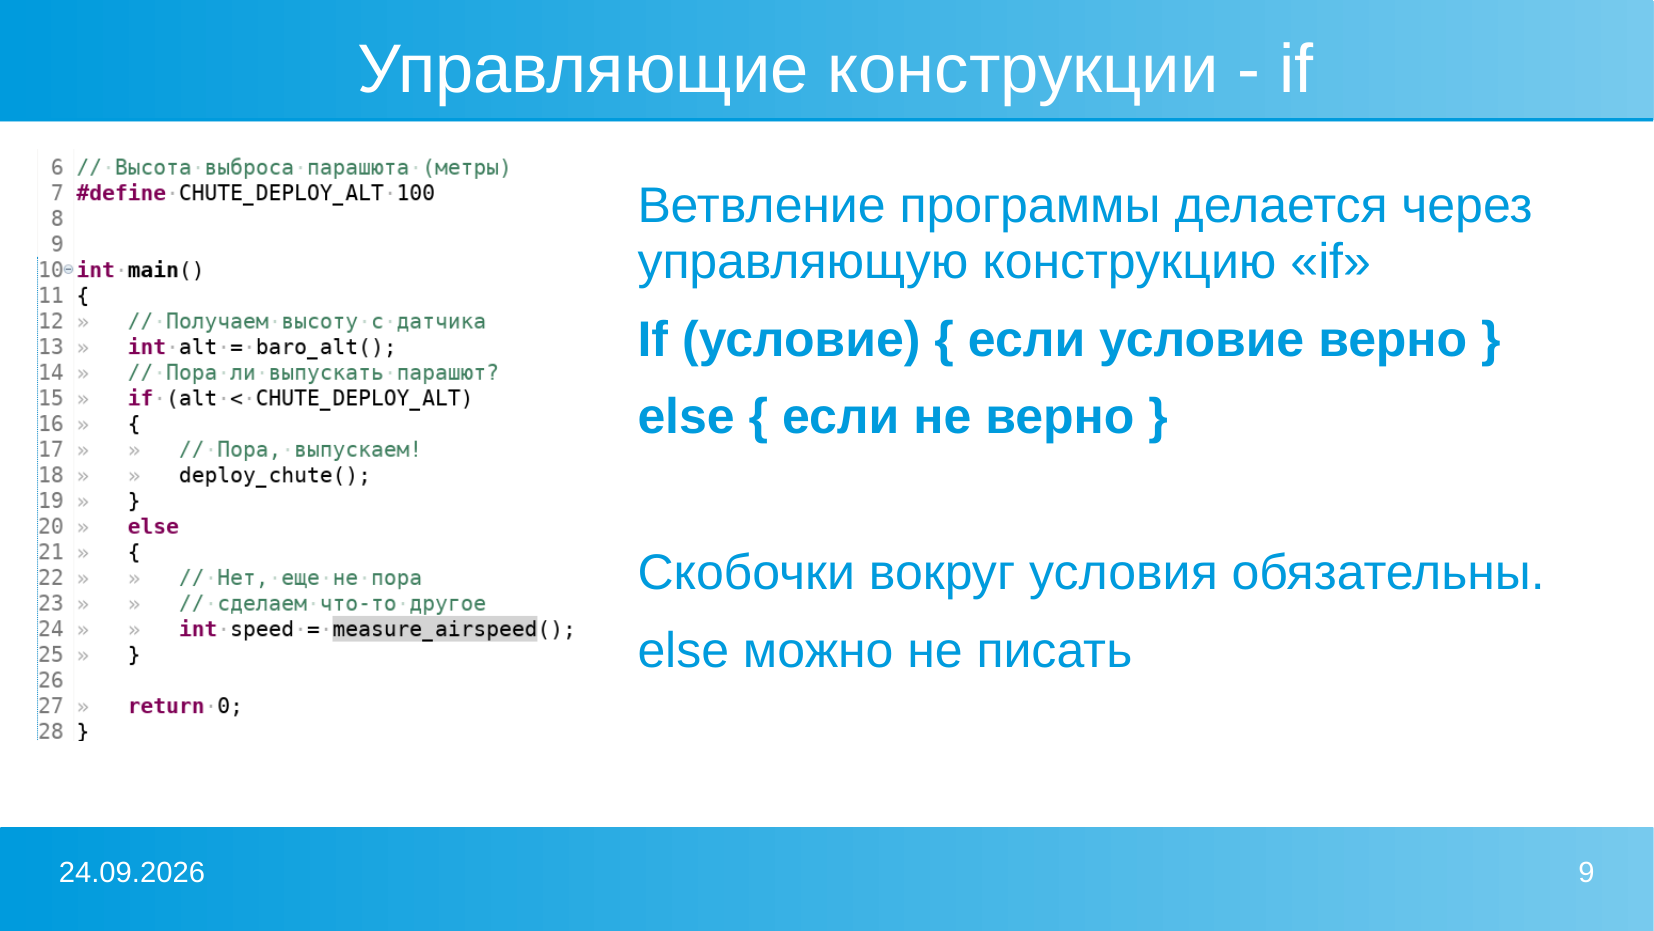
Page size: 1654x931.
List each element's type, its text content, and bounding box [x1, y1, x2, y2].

title Управляющие конструкции - if [59, 29, 1595, 108]
picture [37, 149, 642, 741]
list Ветвление программы делается через управляющую конструкцию «if» If (условие) { если условие верно } else { если не верно } Скобочки вокруг условия обязательны. else можно не писать [637, 177, 1595, 713]
